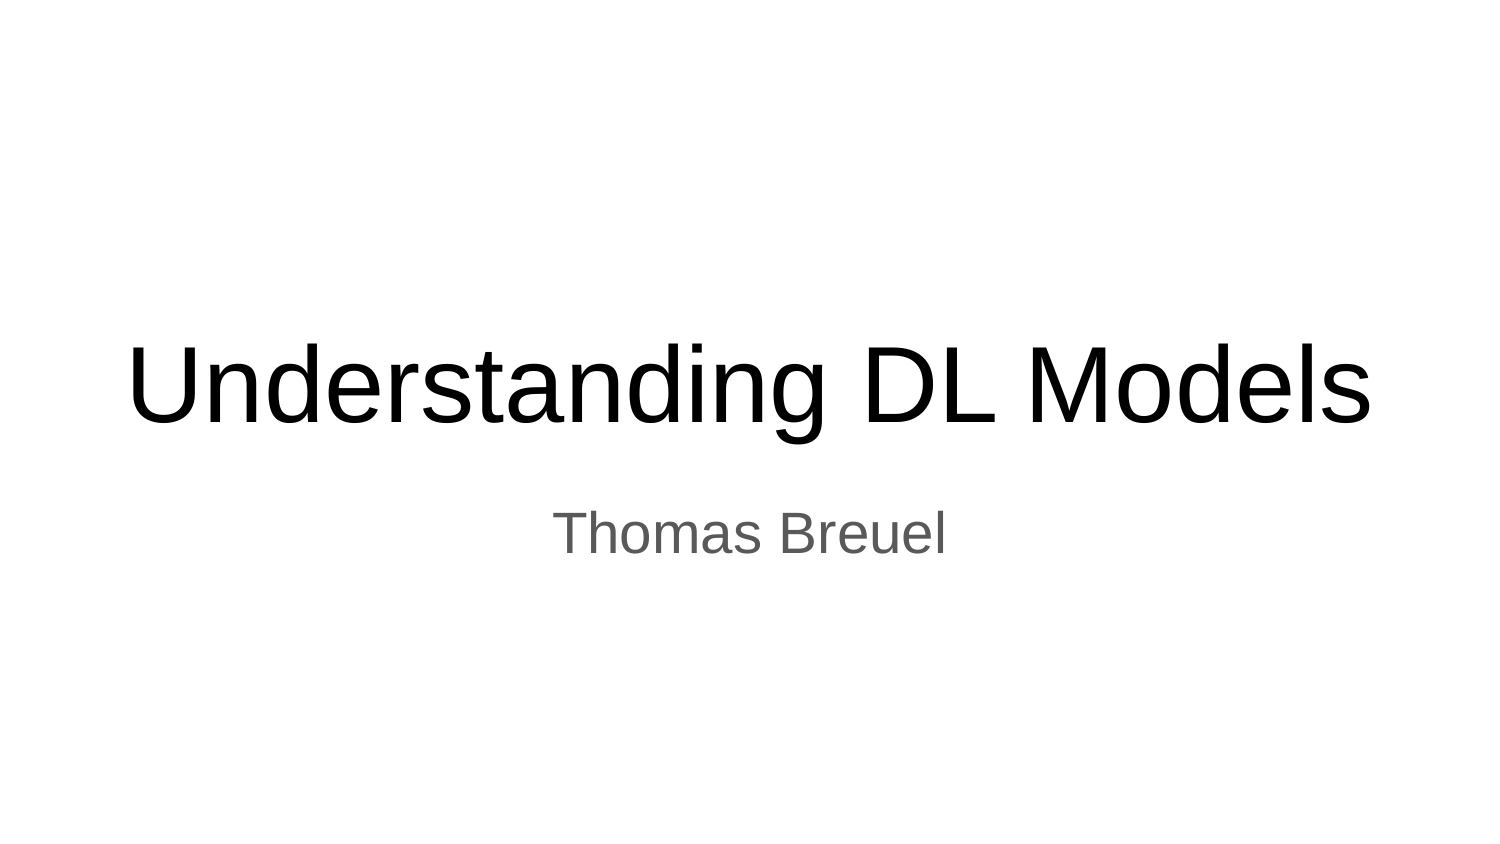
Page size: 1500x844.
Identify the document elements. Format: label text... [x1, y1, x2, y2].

title Understanding DL Models [51, 122, 1449, 459]
subtitle Thomas Breuel [51, 464, 1449, 595]
